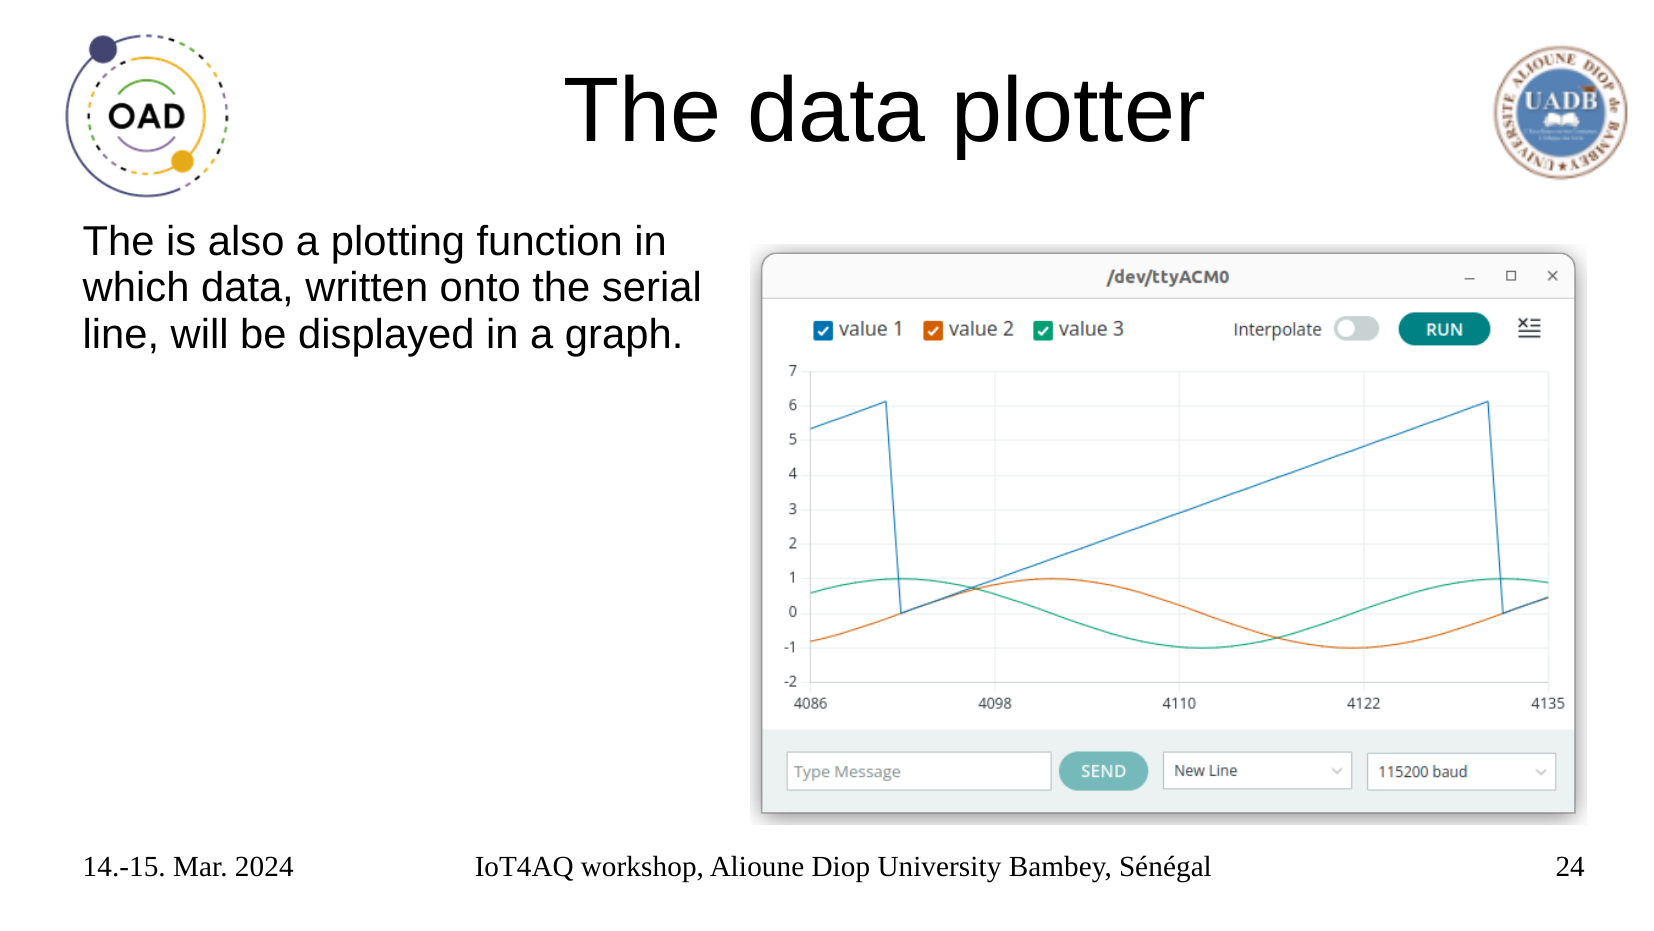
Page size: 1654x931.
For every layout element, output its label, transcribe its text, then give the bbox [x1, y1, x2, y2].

title The data plotter [301, 32, 1469, 188]
picture [25, 20, 263, 218]
picture [750, 244, 1587, 826]
list The is also a plotting function in which data, written onto the serial line, will be displayed in a graph. [82, 217, 713, 757]
picture [1482, 37, 1641, 188]
